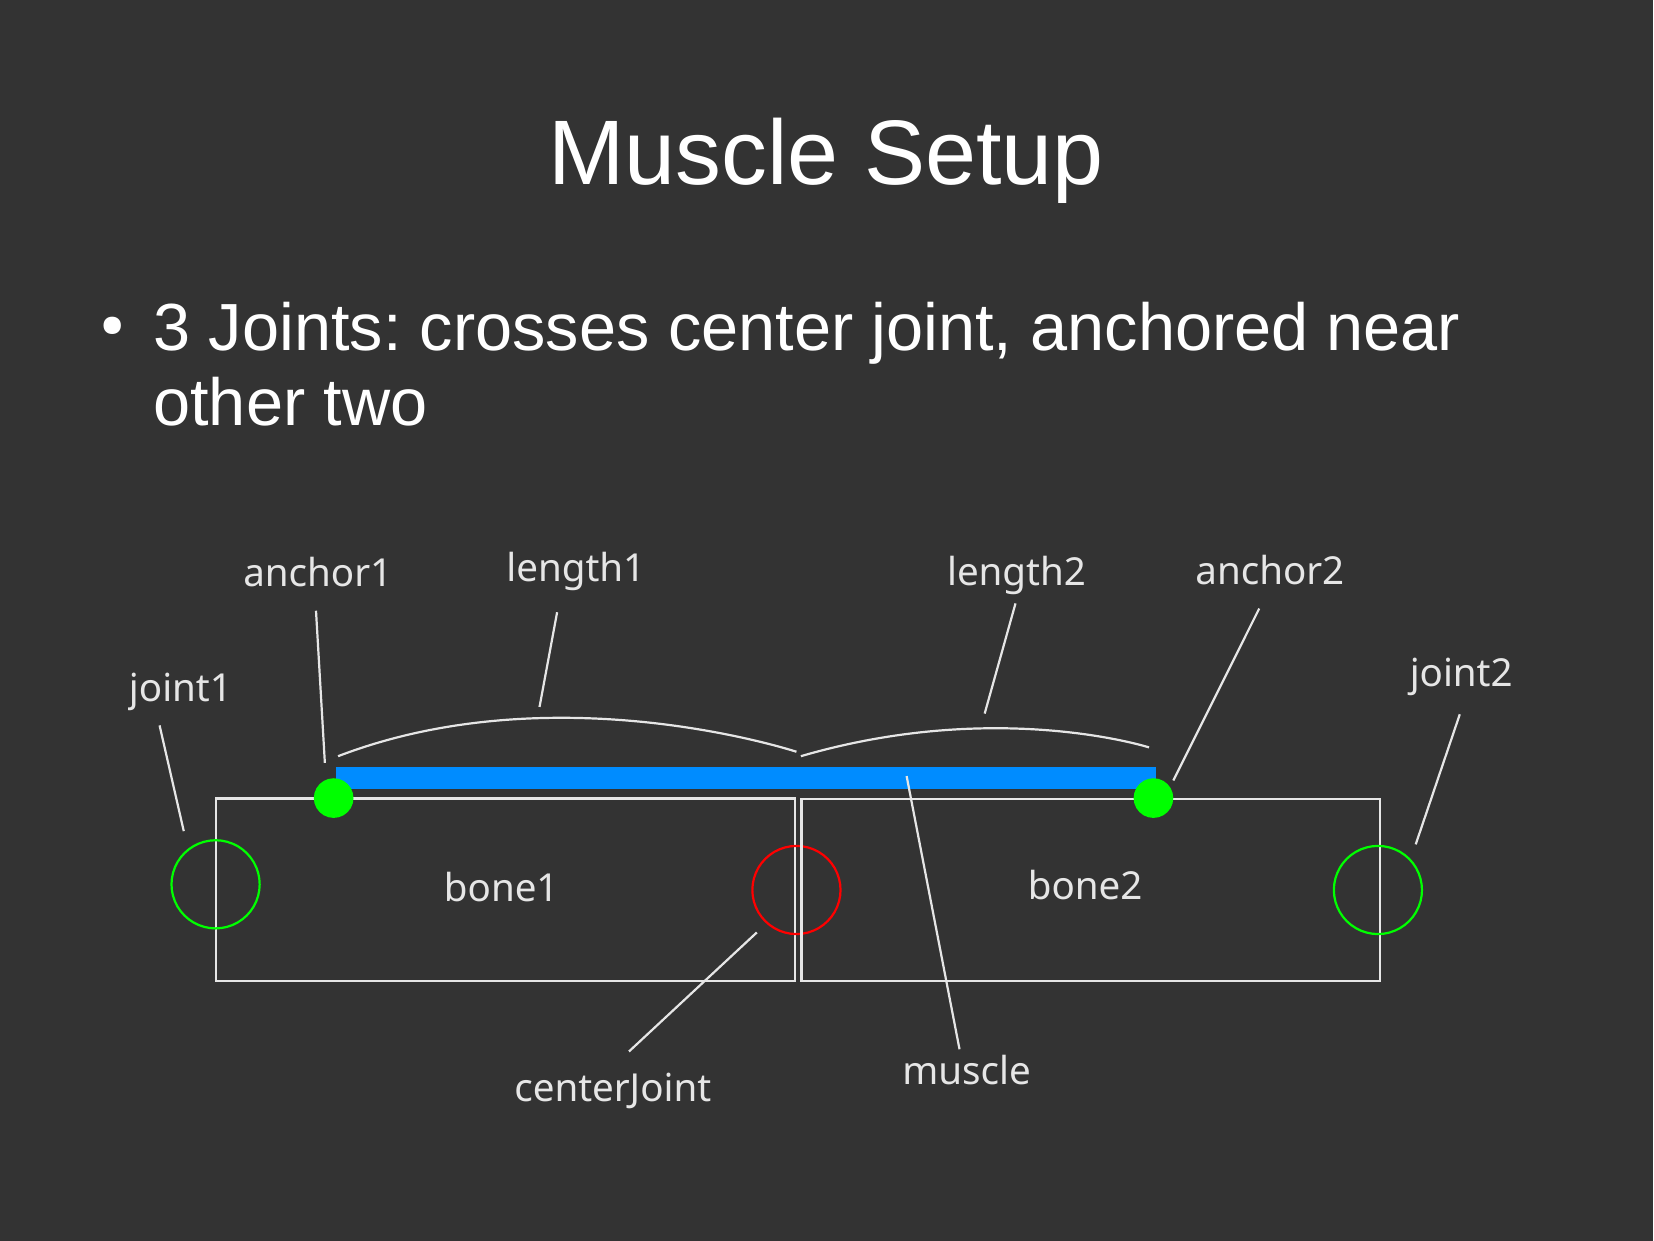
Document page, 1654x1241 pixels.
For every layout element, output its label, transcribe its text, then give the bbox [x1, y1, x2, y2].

picture [128, 544, 1516, 1109]
title Muscle Setup [82, 49, 1571, 257]
list 3 Joints: crosses center joint, anchored near other two [82, 290, 1571, 1109]
